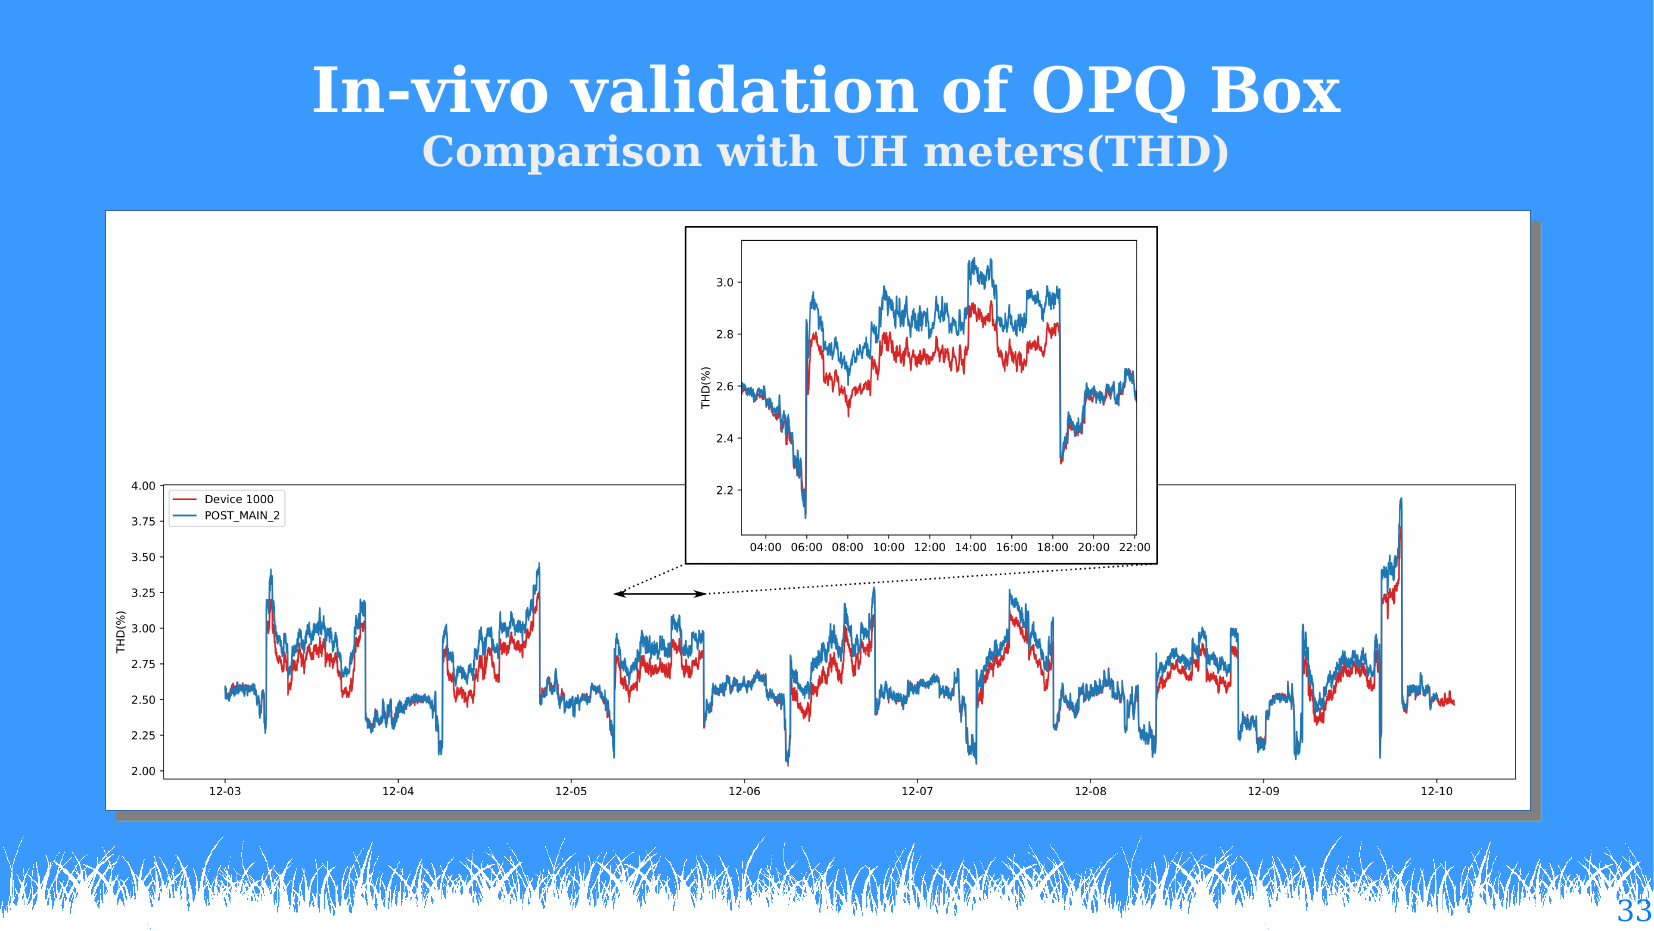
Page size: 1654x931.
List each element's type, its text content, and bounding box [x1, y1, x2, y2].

title In-vivo validation of OPQ Box Comparison with UH meters(THD) [82, 36, 1571, 194]
text_box [105, 210, 1531, 811]
picture [0, 0, 1654, 931]
